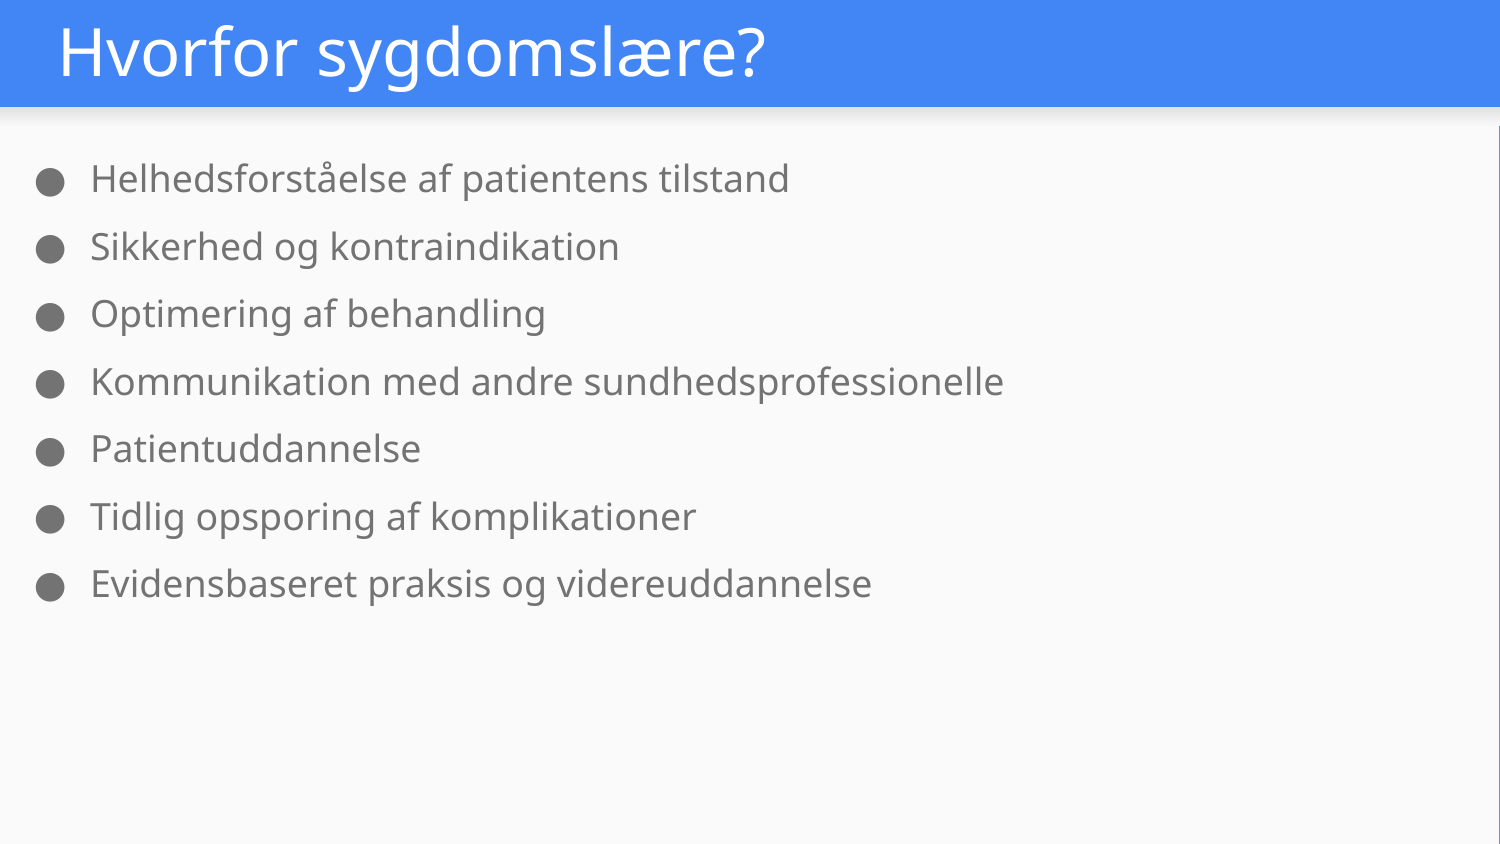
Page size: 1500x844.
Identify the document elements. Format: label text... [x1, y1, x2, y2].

title Hvorfor sygdomslære? [42, 0, 1491, 99]
list Helhedsforståelse af patientens tilstand Sikkerhed og kontraindikation Optimering af behandling Kommunikation med andre sundhedsprofessionelle Patientuddannelse Tidlig opsporing af komplikationer Evidensbaseret praksis og videreuddannelse [0, 117, 1139, 814]
